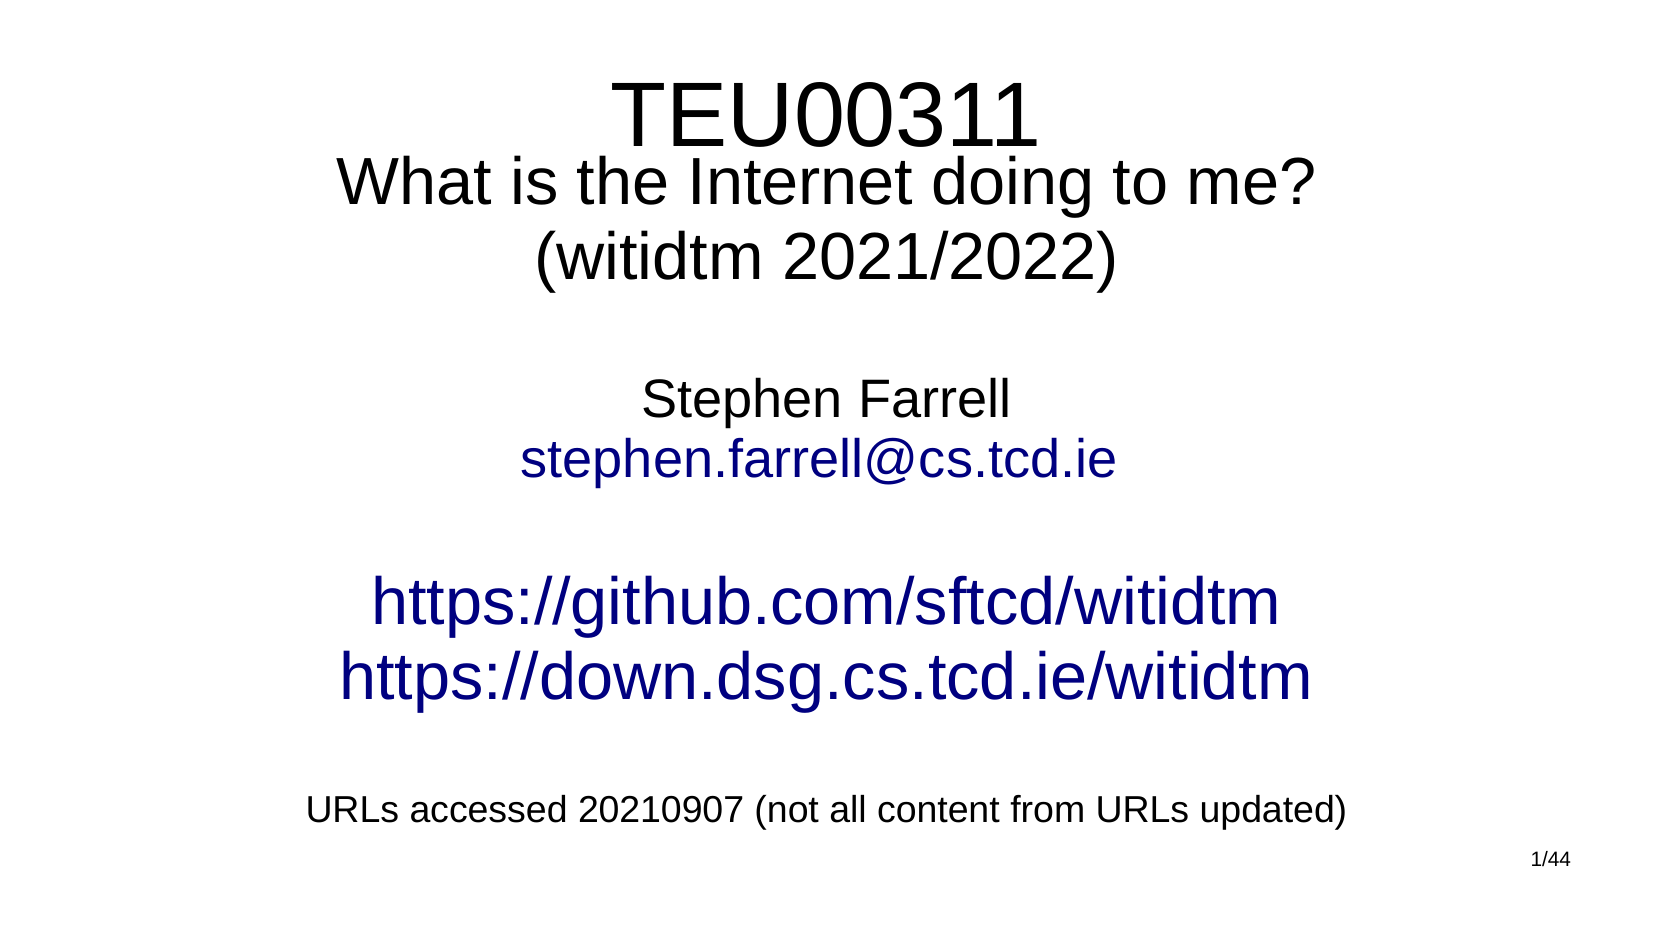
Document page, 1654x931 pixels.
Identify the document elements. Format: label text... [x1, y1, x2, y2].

title TEU00311 [82, 37, 1571, 144]
subtitle What is the Internet doing to me? (witidtm 2021/2022) Stephen Farrell stephen.farrell@cs.tcd.ie https://github.com/sftcd/witidtm https://down.dsg.cs.tcd.ie/witidtm URLs accessed 20210907 (not all content from URLs updated) [82, 144, 1571, 831]
